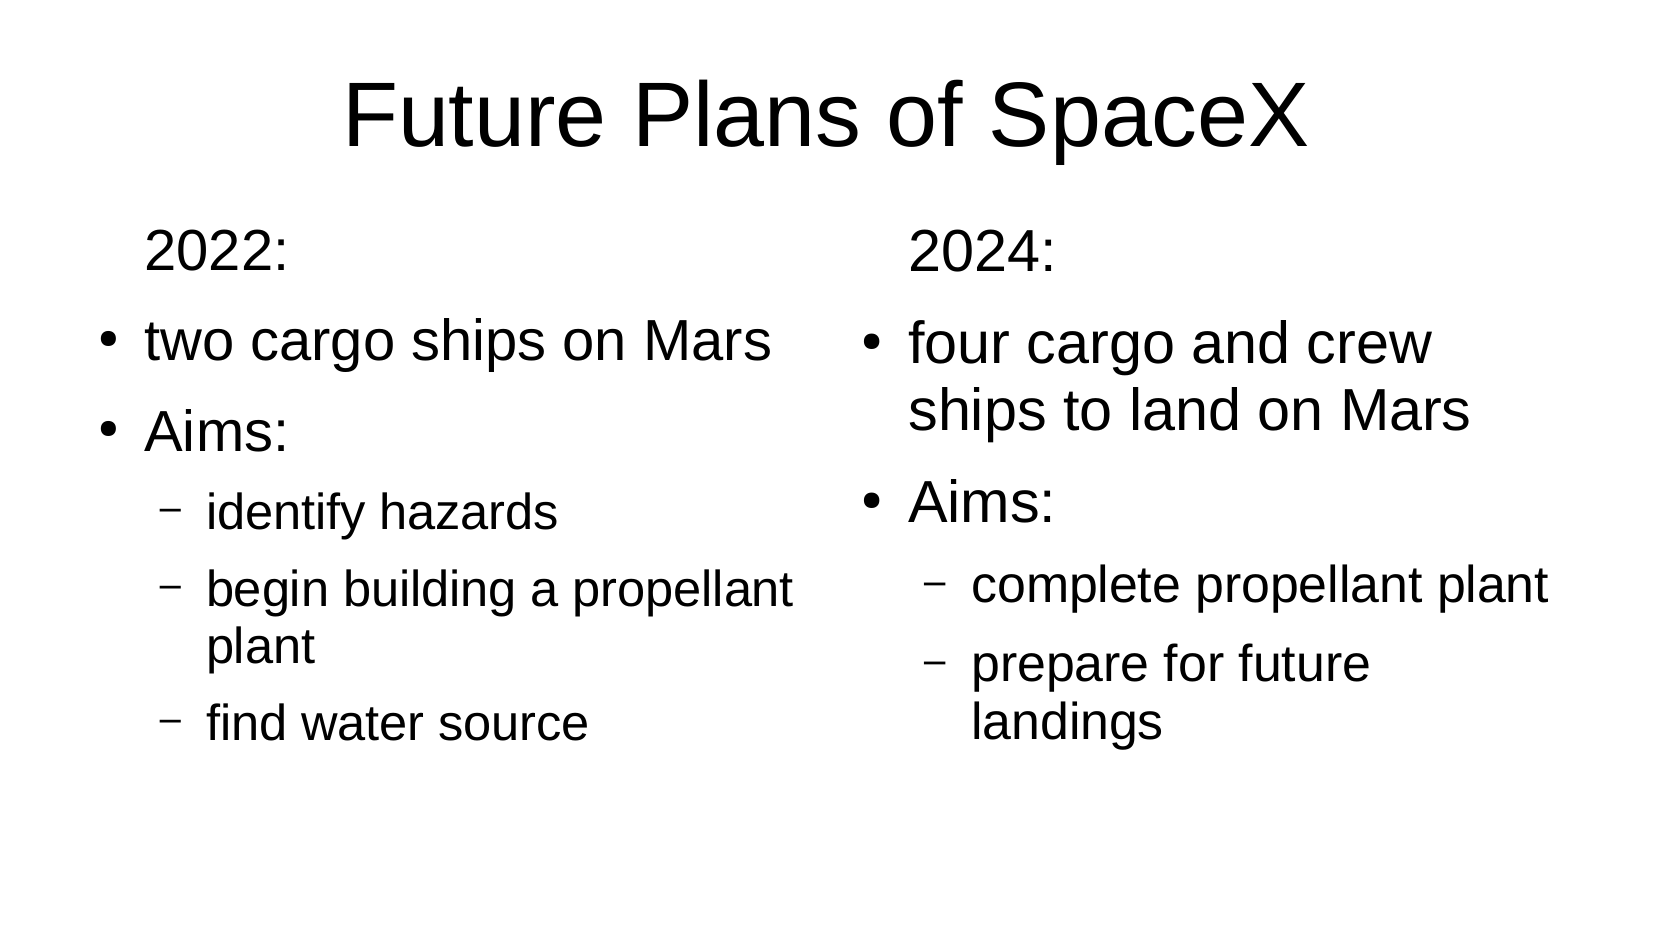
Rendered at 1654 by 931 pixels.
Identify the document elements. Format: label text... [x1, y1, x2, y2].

list 2022: two cargo ships on Mars Aims: identify hazards begin building a propellant plant find water source [82, 217, 809, 758]
title Future Plans of SpaceX [82, 37, 1571, 193]
list 2024: four cargo and crew ships to land on Mars Aims: complete propellant plant prepare for future landings [845, 217, 1572, 758]
